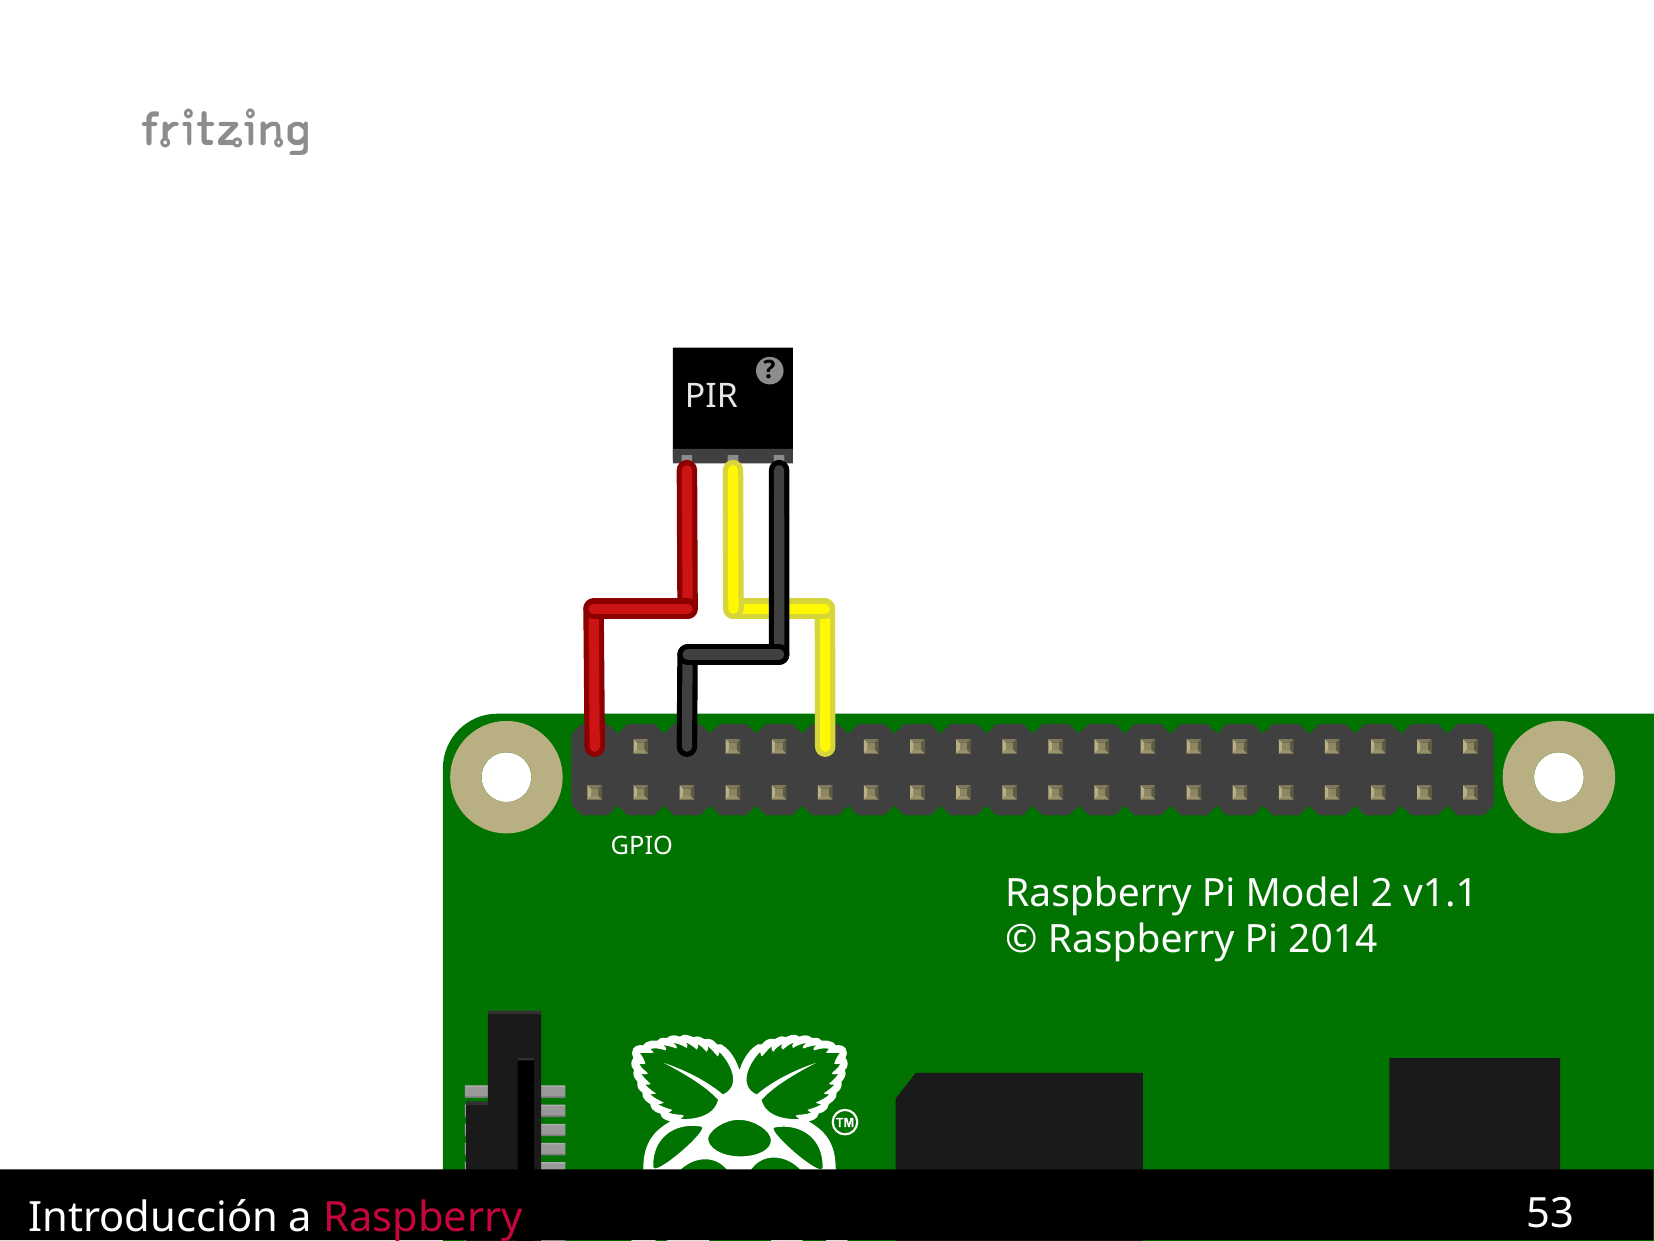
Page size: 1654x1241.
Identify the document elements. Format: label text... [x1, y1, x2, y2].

picture [442, 347, 1654, 1169]
text_box Introducción a Raspberry Pi [13, 1179, 556, 1241]
text_box [0, 0, 1654, 1241]
text_box <number> [1521, 1175, 1654, 1241]
picture [129, 94, 308, 155]
